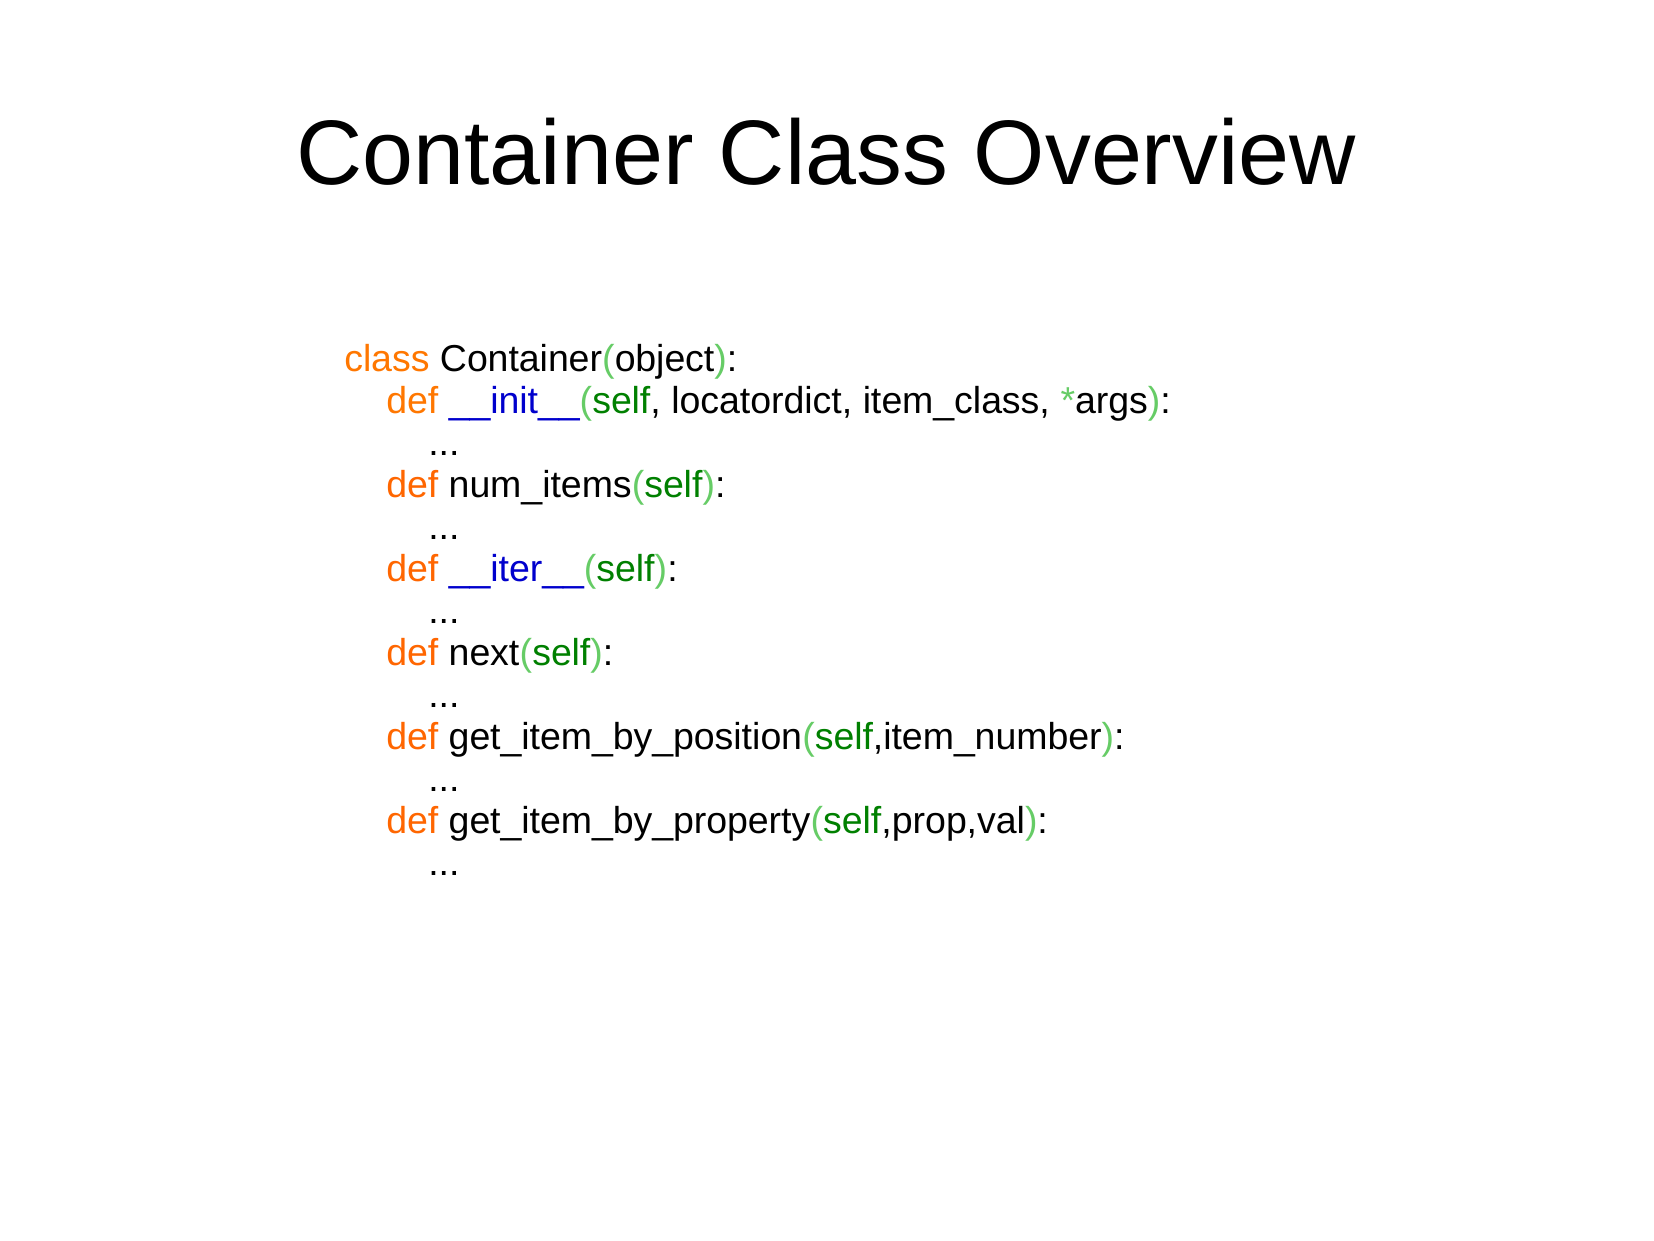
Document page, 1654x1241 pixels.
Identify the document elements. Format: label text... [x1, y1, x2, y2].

text_box class Container(object): def __init__(self, locatordict, item_class, *args): ... def num_items(self): ... def __iter__(self): ... def next(self): ... def get_item_by_position(self,item_number): ... def get_item_by_property(self,prop,val): ... [329, 330, 1186, 933]
title Container Class Overview [82, 49, 1571, 257]
